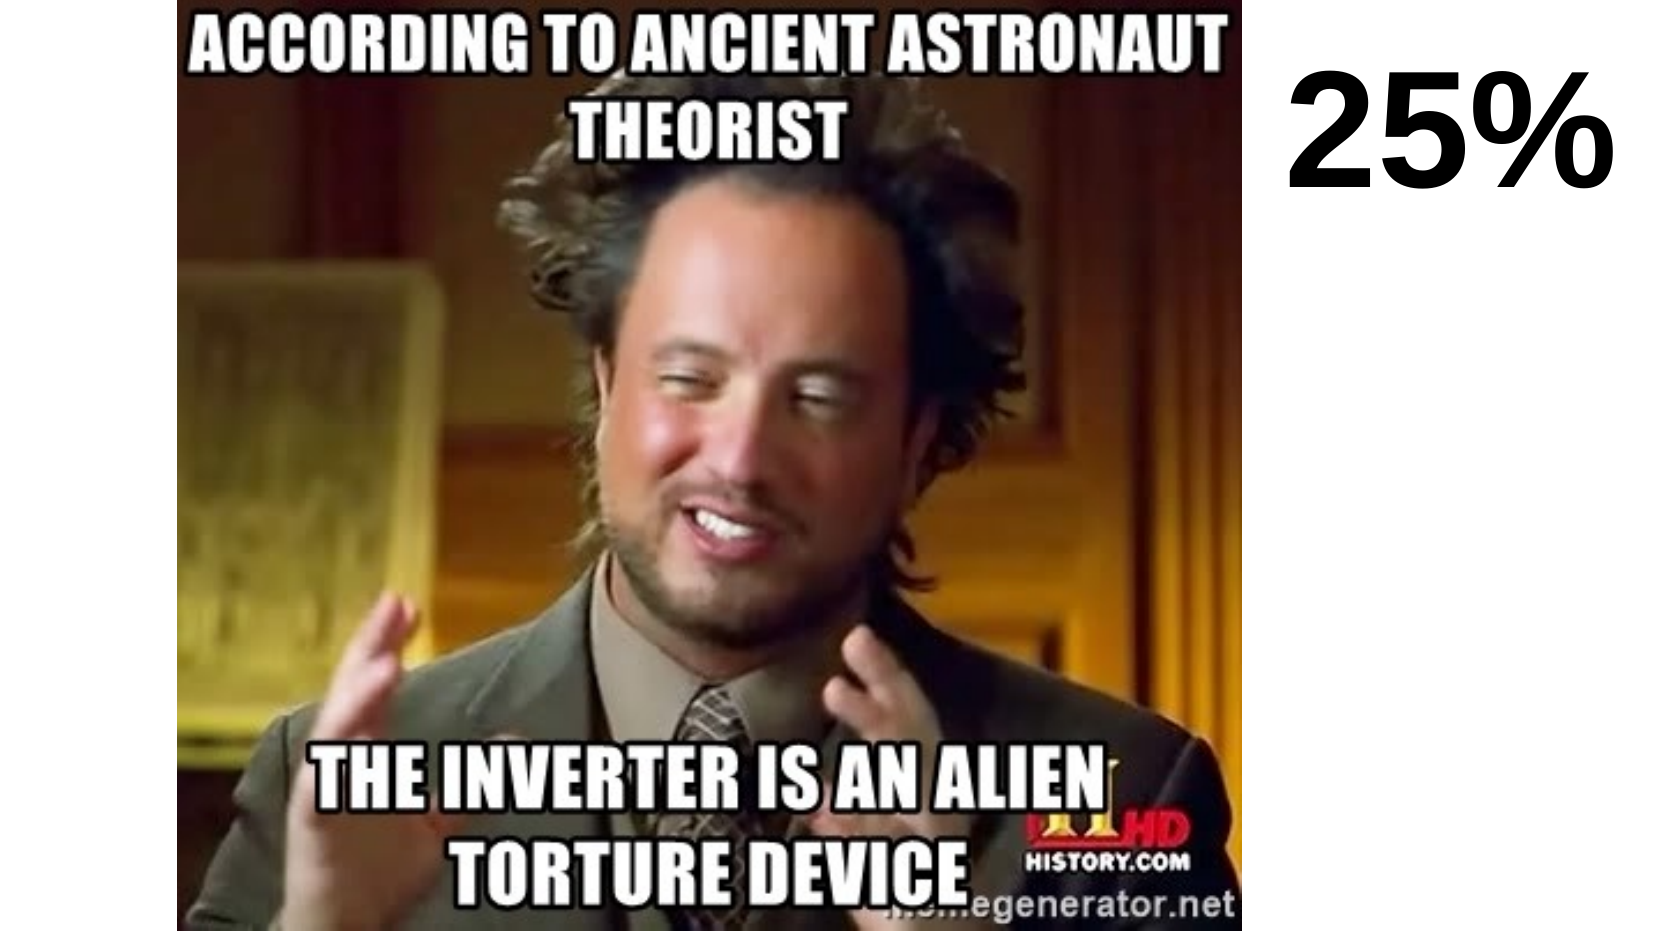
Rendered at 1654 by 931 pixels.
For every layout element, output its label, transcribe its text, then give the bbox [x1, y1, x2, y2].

picture [177, 0, 1242, 931]
text_box 25% [1269, 29, 1654, 231]
